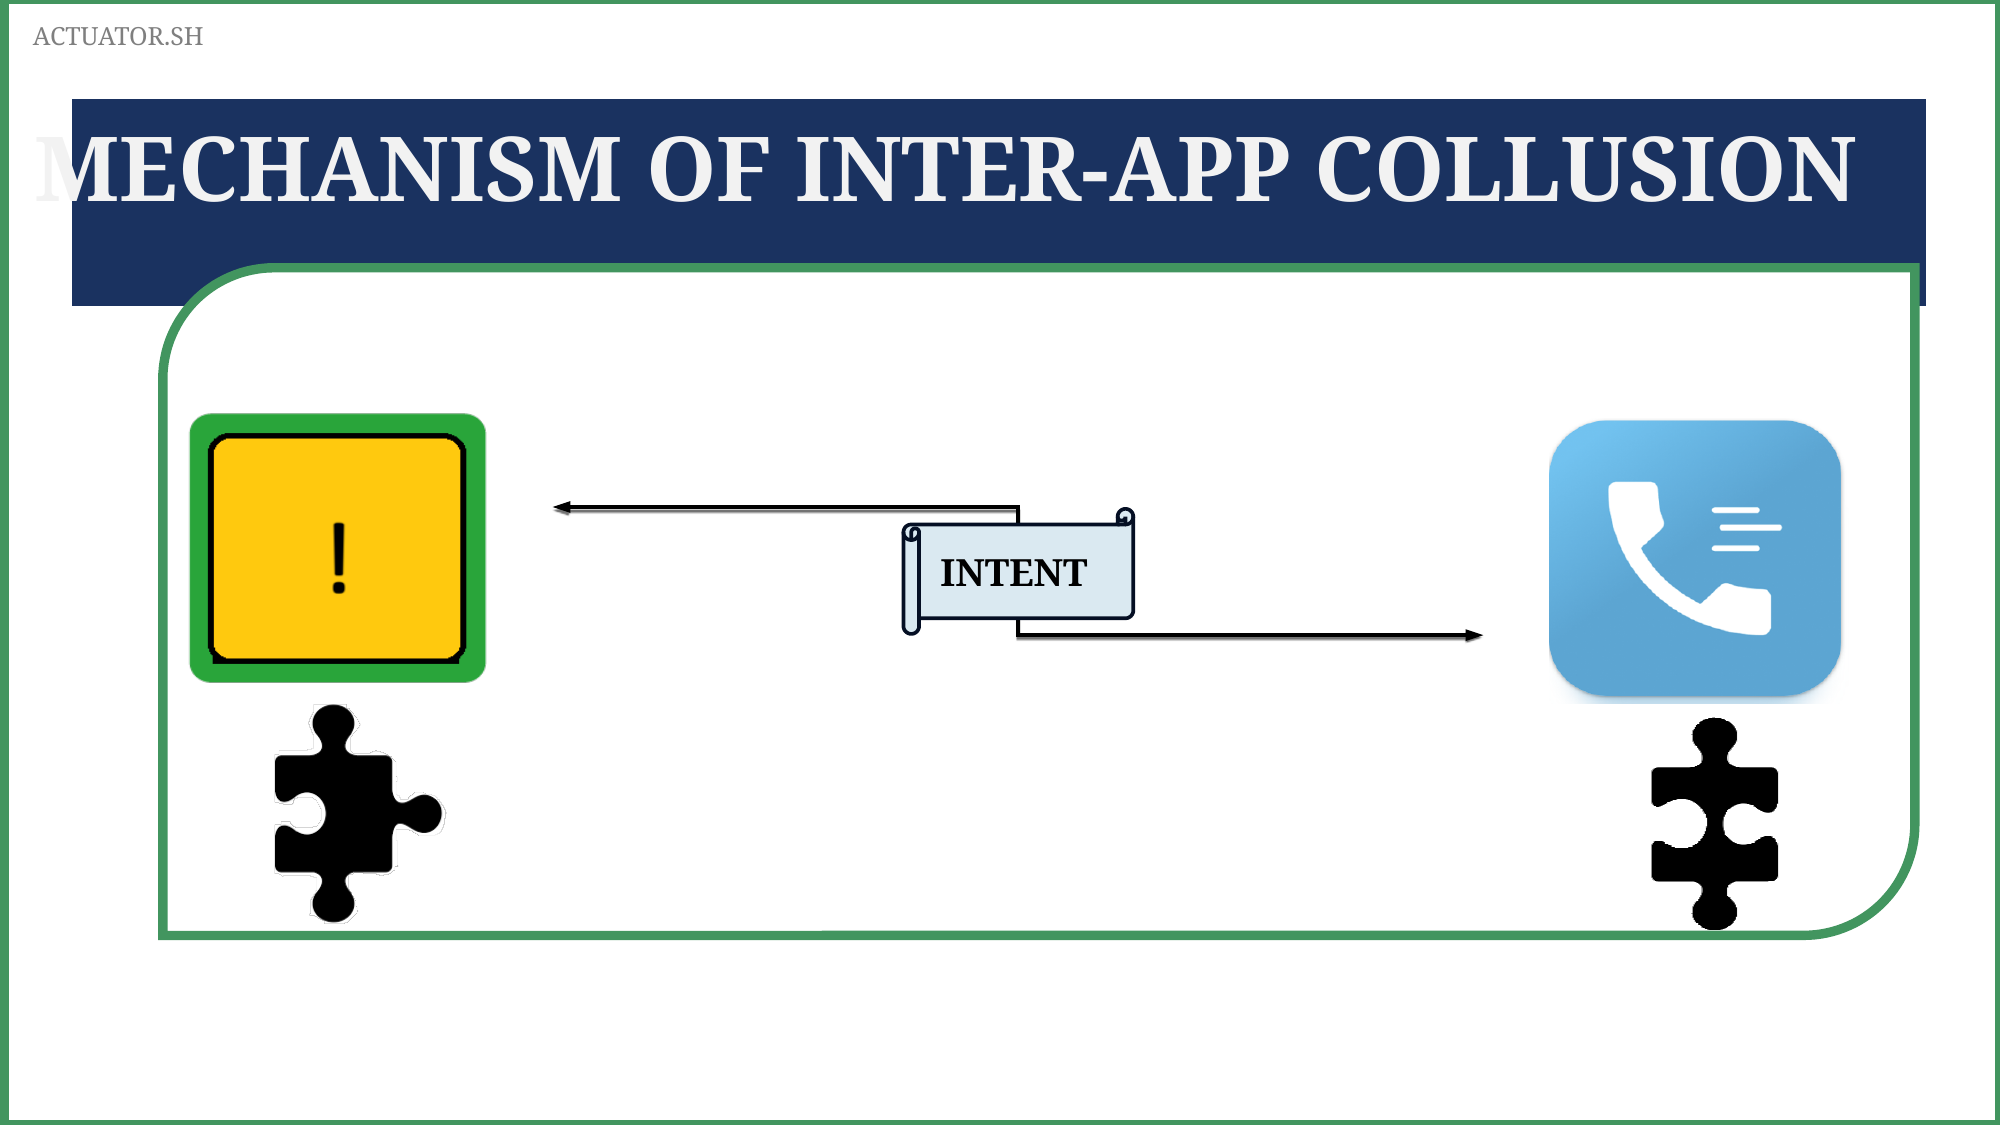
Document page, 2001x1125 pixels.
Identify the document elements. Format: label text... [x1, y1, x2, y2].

picture [1549, 418, 1853, 707]
text_box INTENT [979, 541, 1126, 603]
title Mechanism of Inter-App Collusion [19, 65, 1995, 228]
picture [9, 397, 979, 1120]
picture [1635, 711, 1787, 939]
text_box [162, 267, 1915, 936]
text_box Actuator.sh [17, 12, 295, 62]
